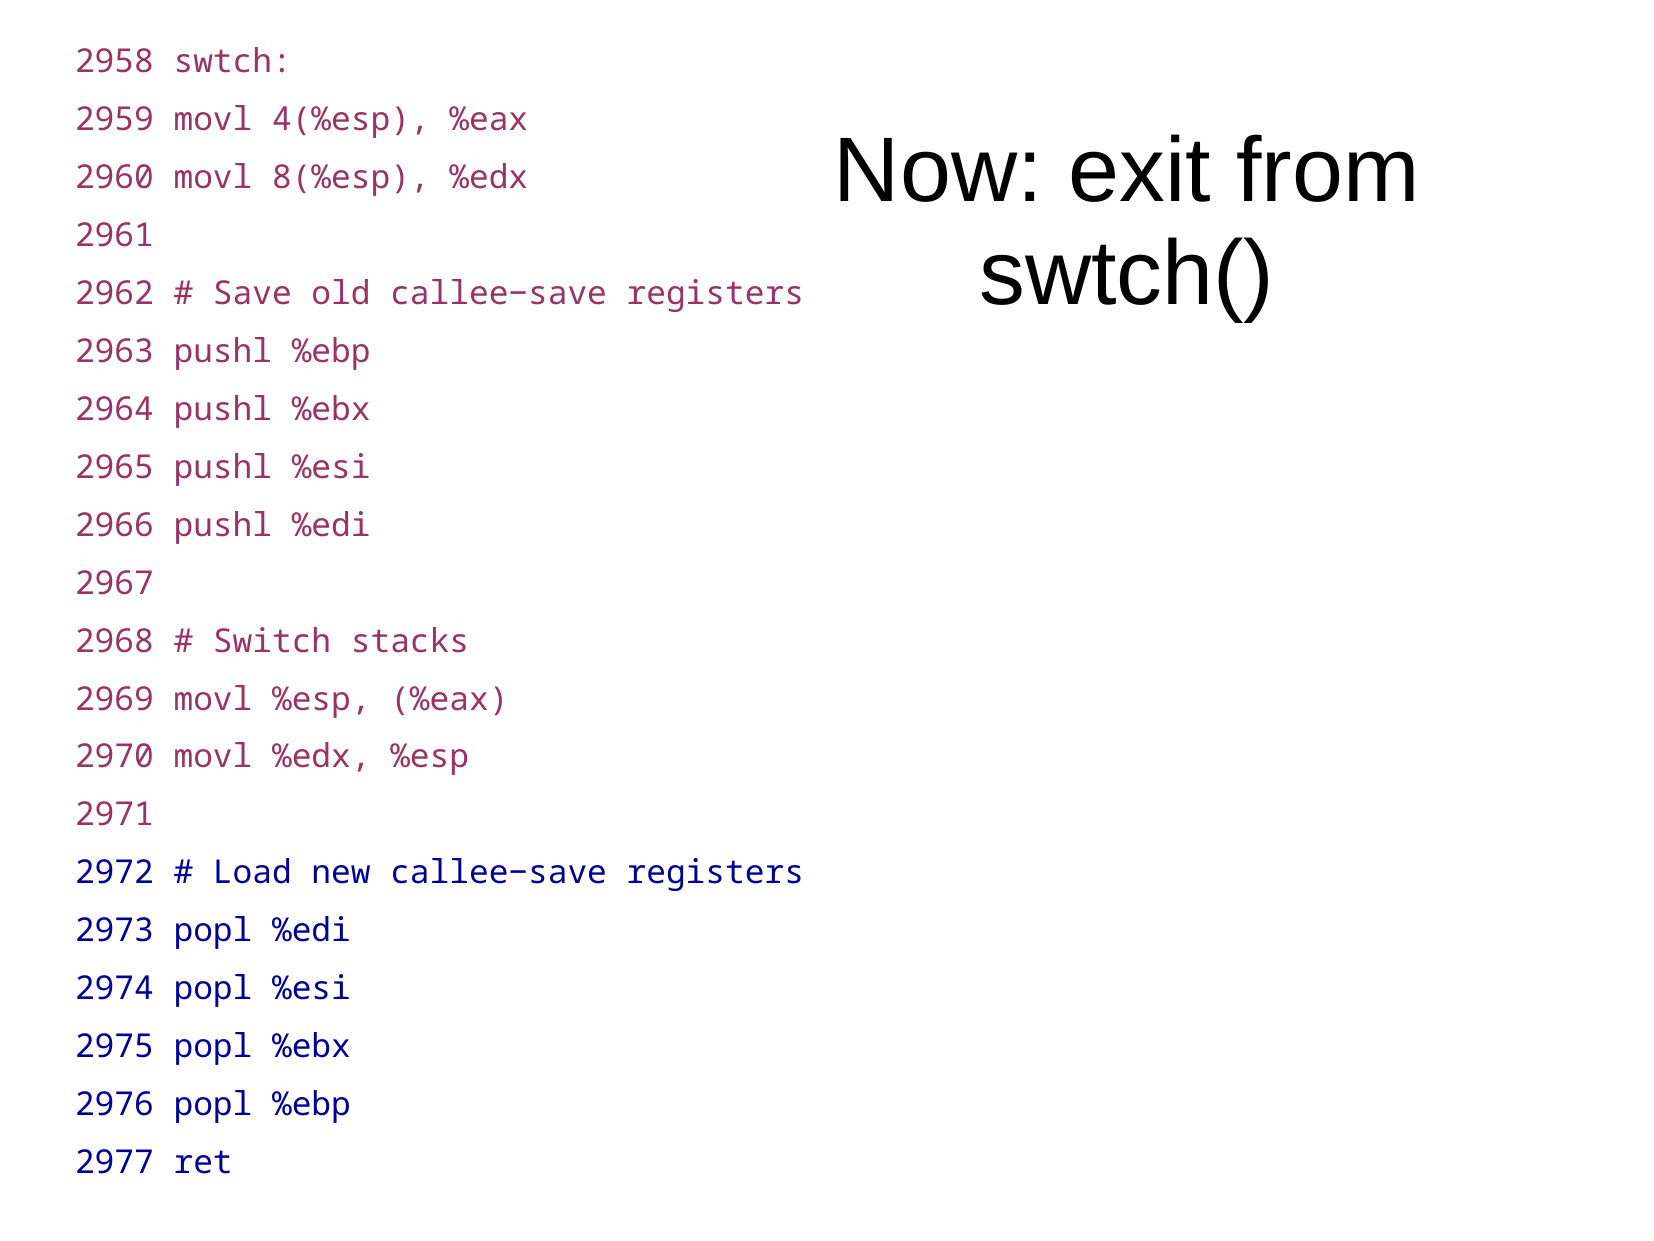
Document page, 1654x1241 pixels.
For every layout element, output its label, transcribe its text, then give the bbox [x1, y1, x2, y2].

list 2958 swtch: 2959 movl 4(%esp), %eax 2960 movl 8(%esp), %edx 2961 2962 # Save old callee−save registers 2963 pushl %ebp 2964 pushl %ebx 2965 pushl %esi 2966 pushl %edi 2967 2968 # Switch stacks 2969 movl %esp, (%eax) 2970 movl %edx, %esp 2971 2972 # Load new callee−save registers 2973 popl %edi 2974 popl %esi 2975 popl %ebx 2976 popl %ebp 2977 ret [75, 37, 1613, 1201]
title Now: exit from swtch() [679, 117, 1576, 325]
